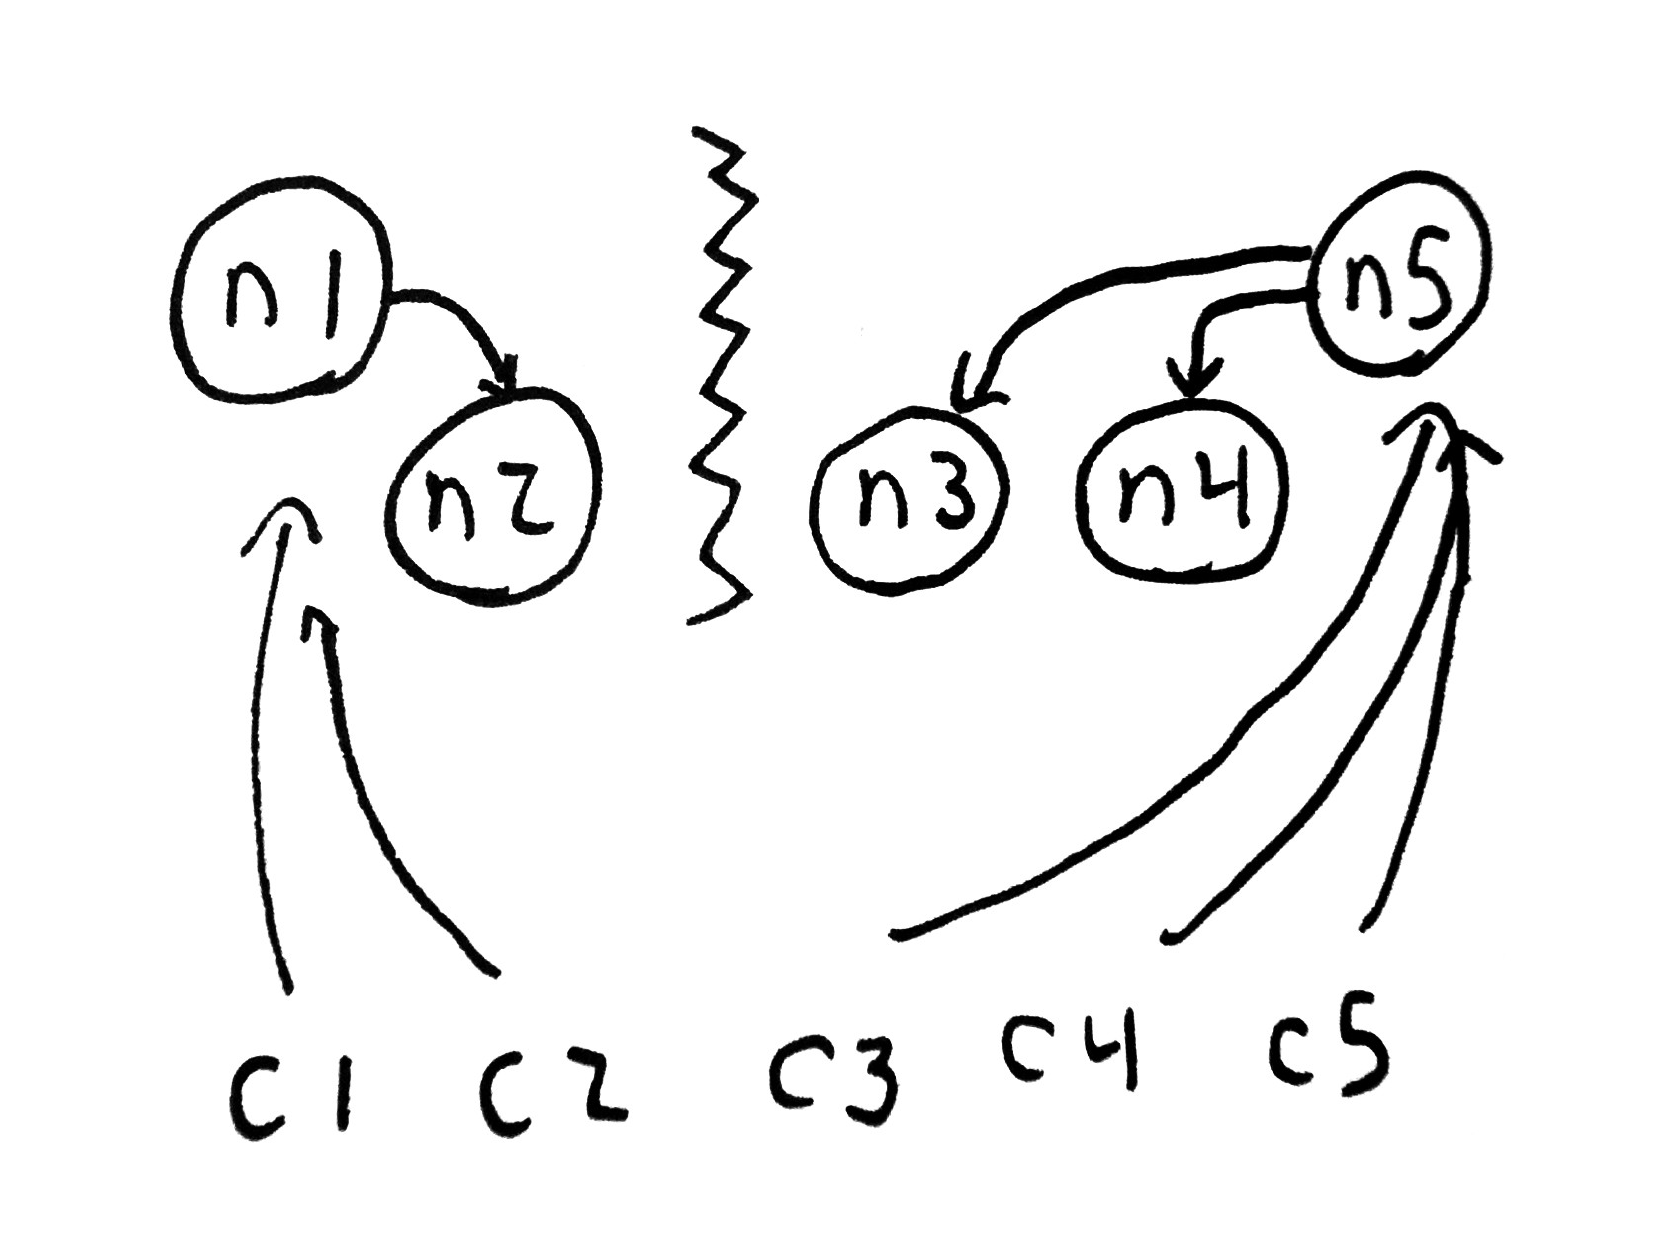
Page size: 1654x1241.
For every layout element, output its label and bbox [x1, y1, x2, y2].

picture [94, 43, 1546, 1194]
